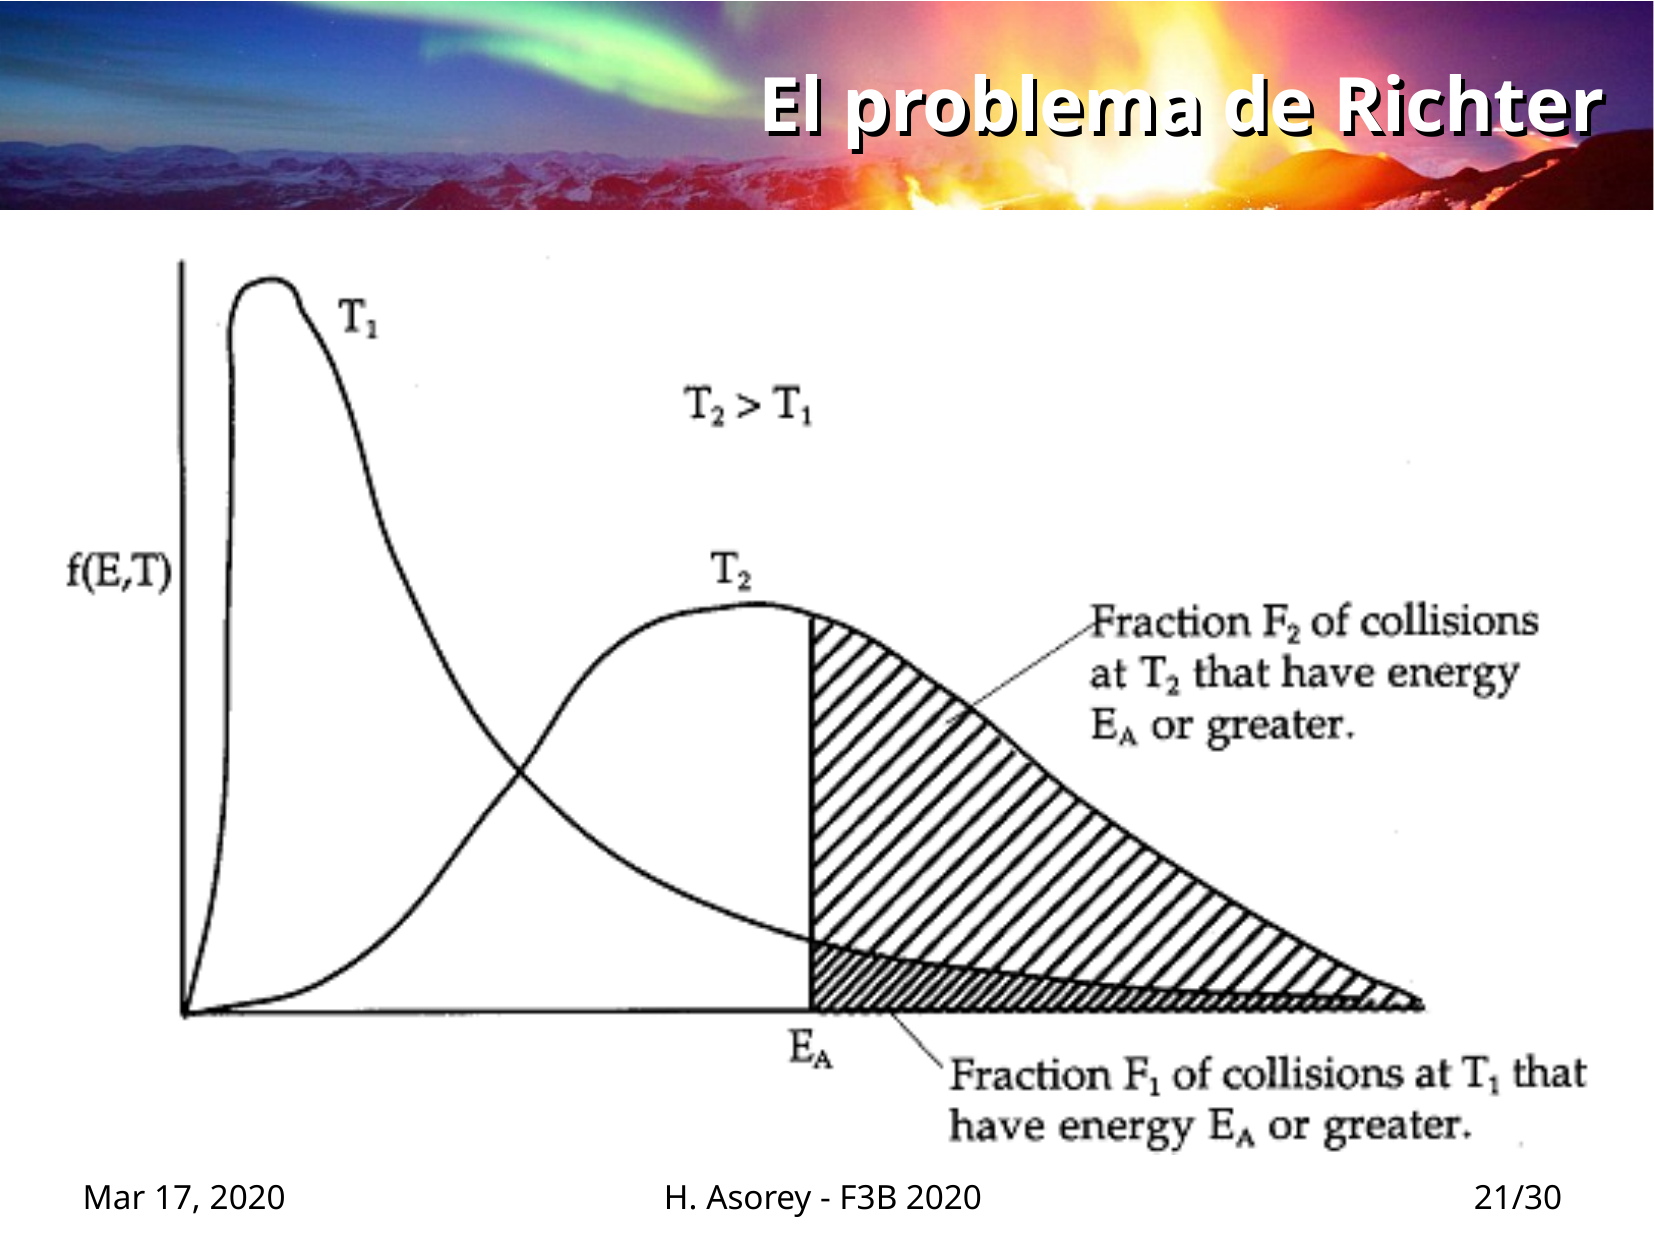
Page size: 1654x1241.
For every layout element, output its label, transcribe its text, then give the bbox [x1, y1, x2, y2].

picture [56, 254, 1594, 1156]
picture [0, 1, 1654, 210]
title El problema de Richter [45, 15, 1606, 191]
